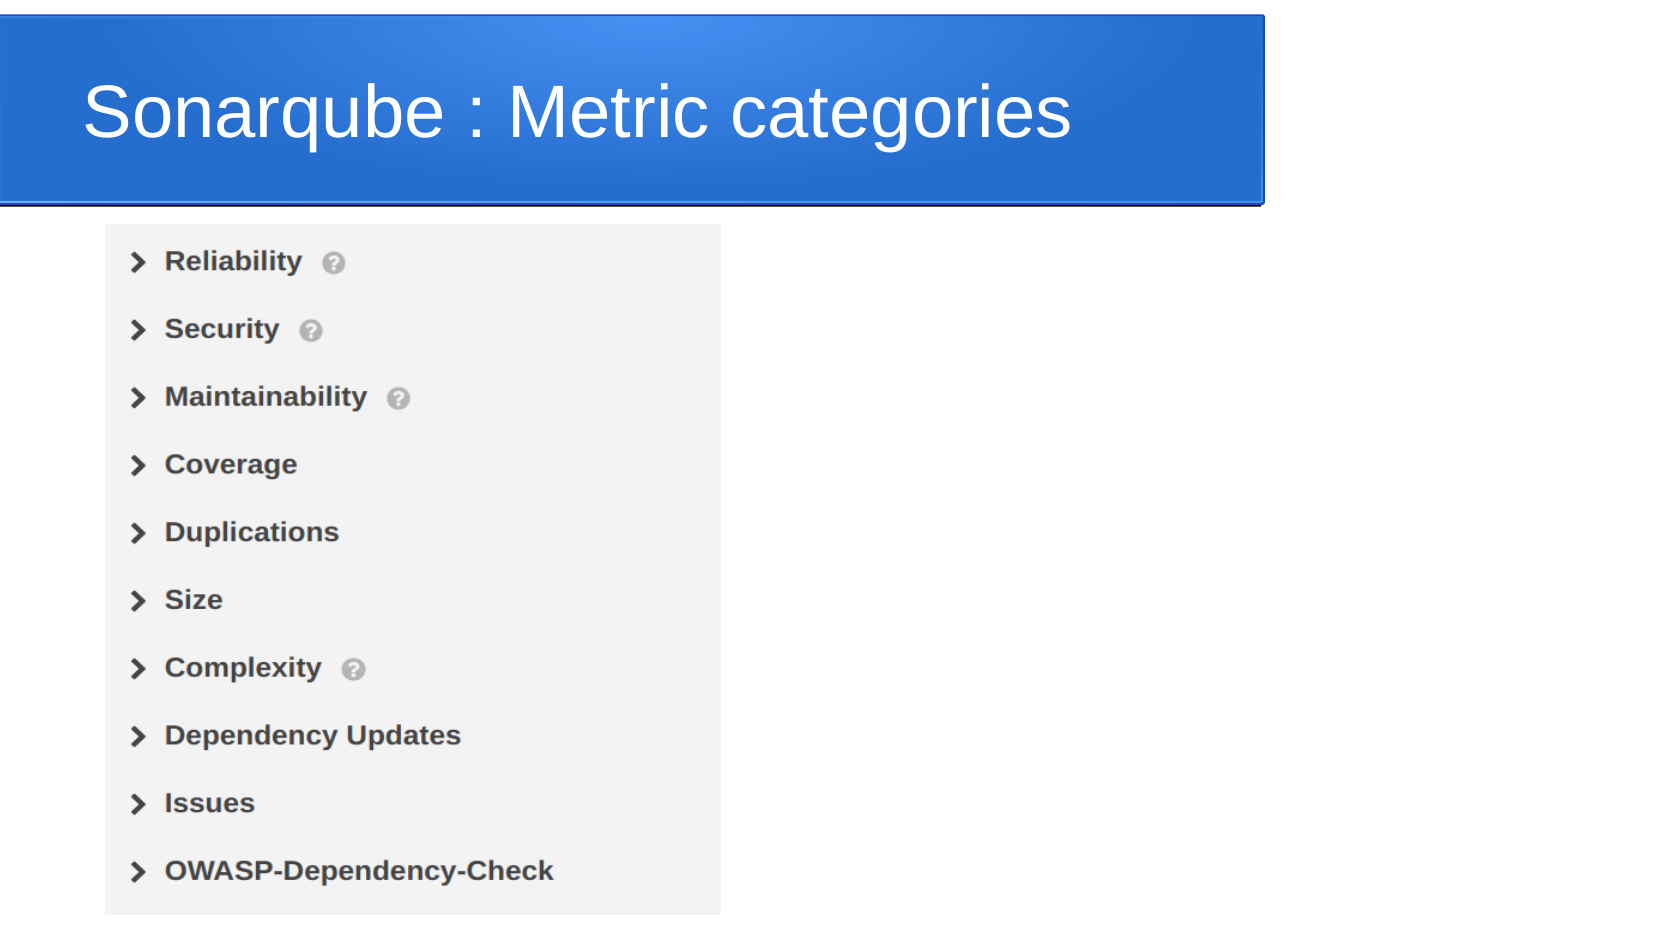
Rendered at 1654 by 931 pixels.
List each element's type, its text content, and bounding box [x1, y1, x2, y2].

title Sonarqube : Metric categories [82, 35, 1235, 189]
picture [105, 224, 721, 916]
